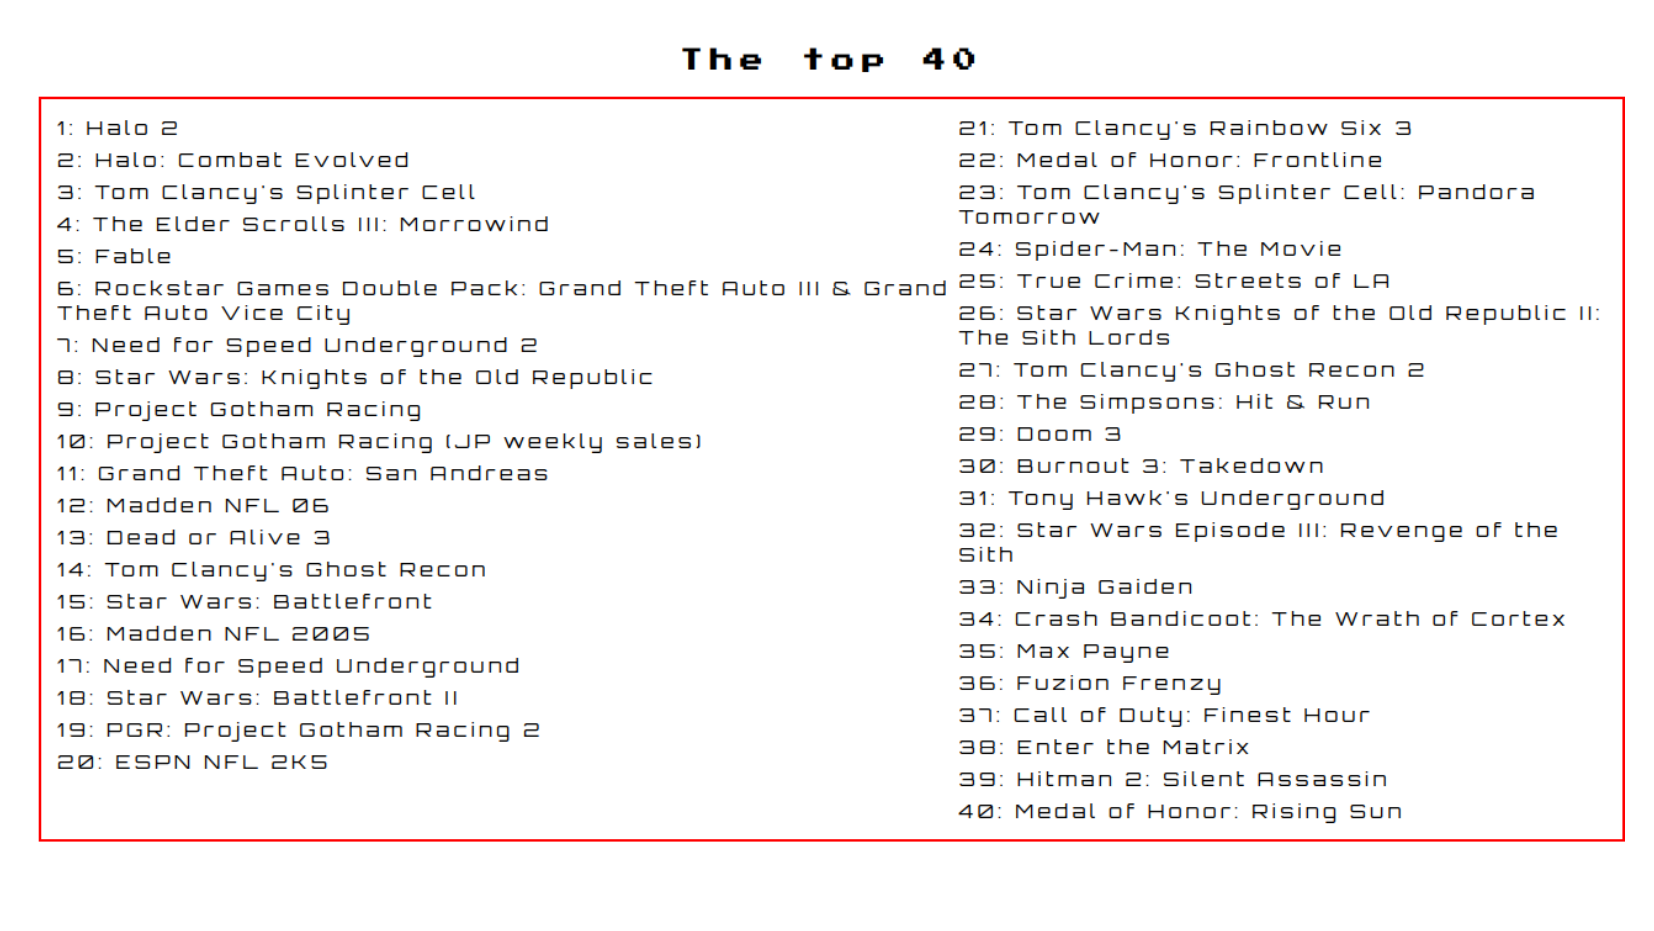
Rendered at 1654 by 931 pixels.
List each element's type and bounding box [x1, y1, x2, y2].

picture [29, 29, 1625, 859]
